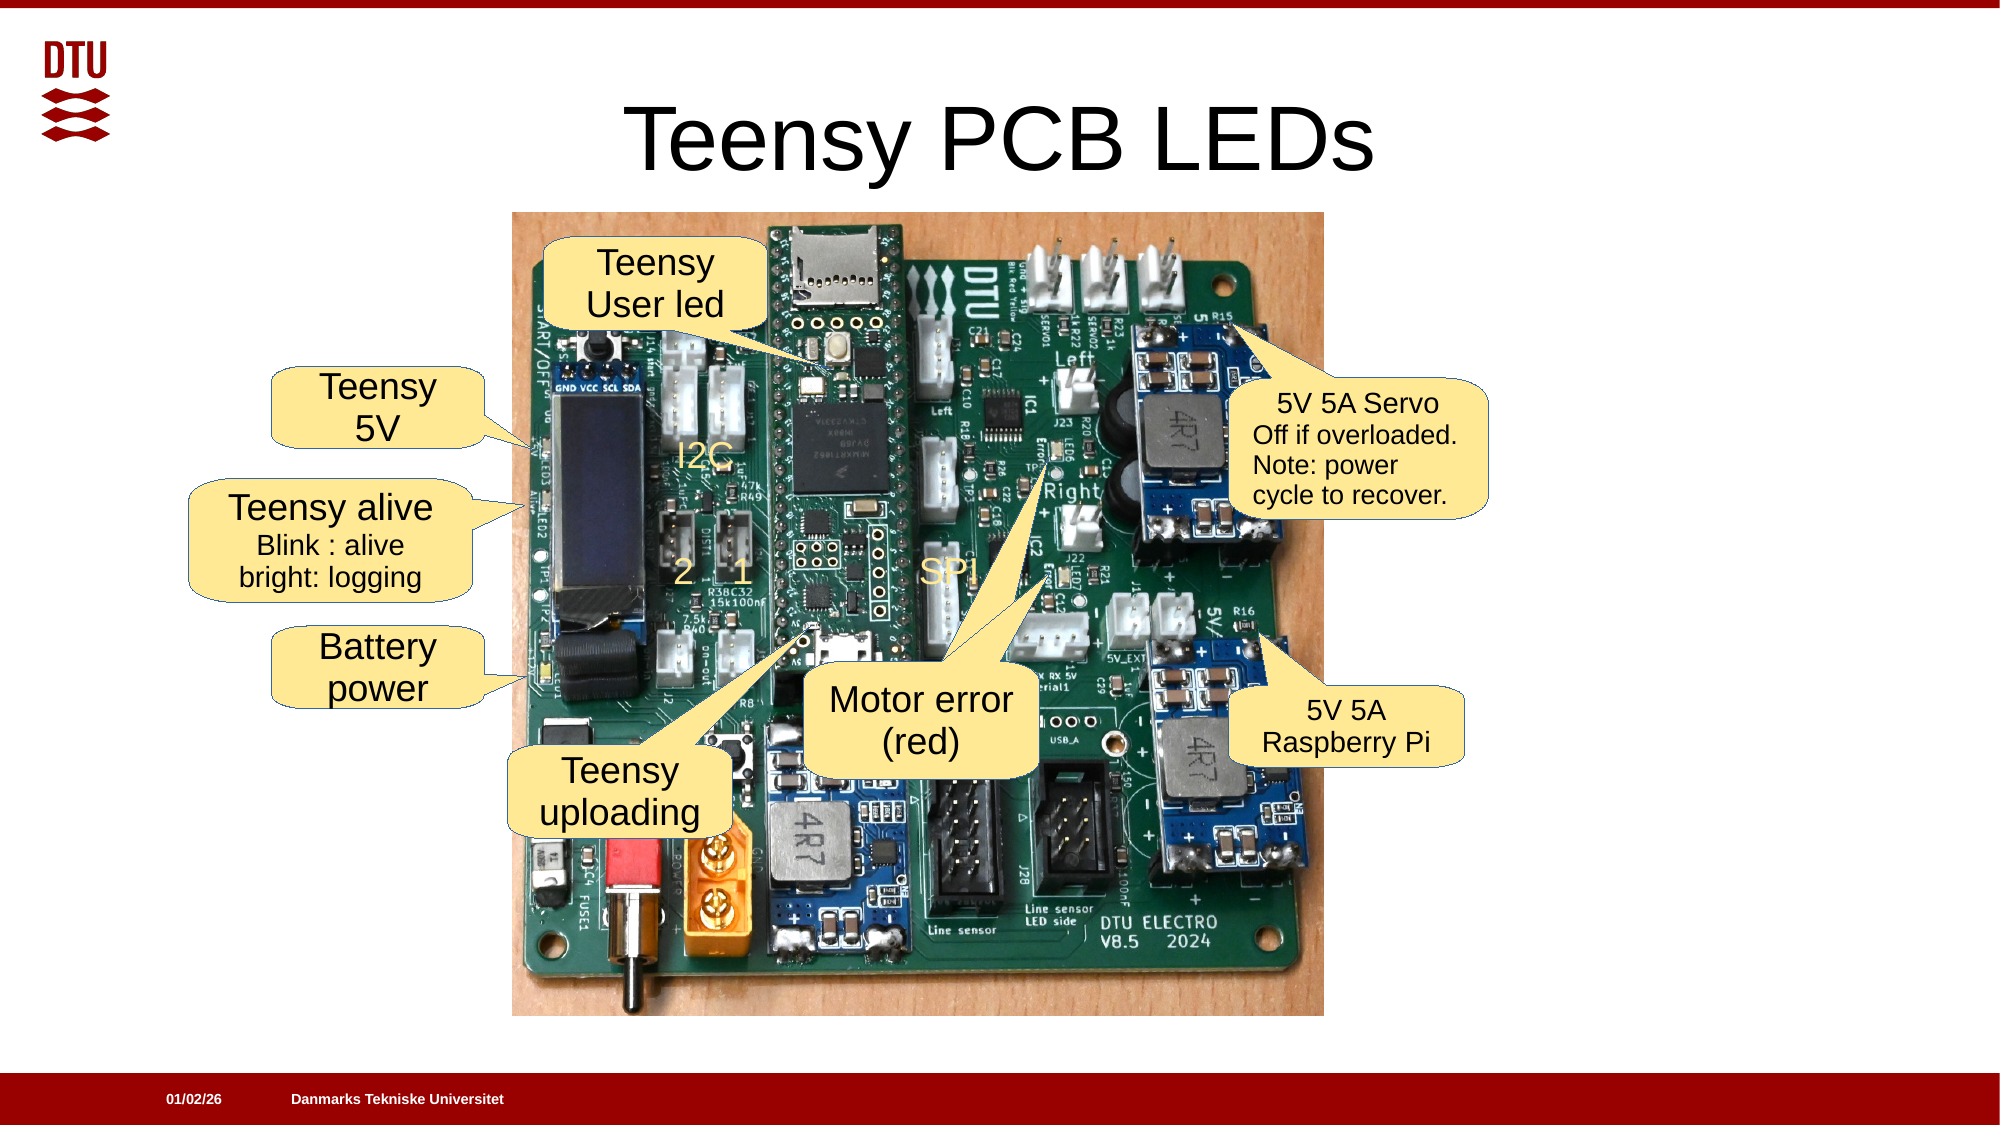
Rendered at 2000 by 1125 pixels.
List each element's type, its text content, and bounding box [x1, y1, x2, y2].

text_box Teensy alive Blink : alive bright: logging [188, 478, 525, 603]
text_box Teensy uploading [507, 626, 811, 839]
text_box 5V 5A Raspberry Pi [1228, 631, 1465, 768]
text_box Teensy User led [543, 236, 832, 369]
text_box I2C [661, 427, 750, 485]
text_box 5V 5A Servo Off if overloaded. Note: power cycle to recover. [1228, 321, 1489, 520]
text_box Motor error (red) [803, 572, 1050, 780]
text_box SPI [904, 543, 995, 601]
text_box 1 [717, 543, 768, 601]
title Teensy PCB LEDs [99, 44, 1900, 233]
picture [512, 212, 1324, 1016]
text_box Motor error (red) [942, 456, 1050, 660]
text_box 2 [658, 543, 709, 601]
text_box Battery power [271, 625, 527, 709]
text_box Teensy 5V [271, 366, 534, 450]
